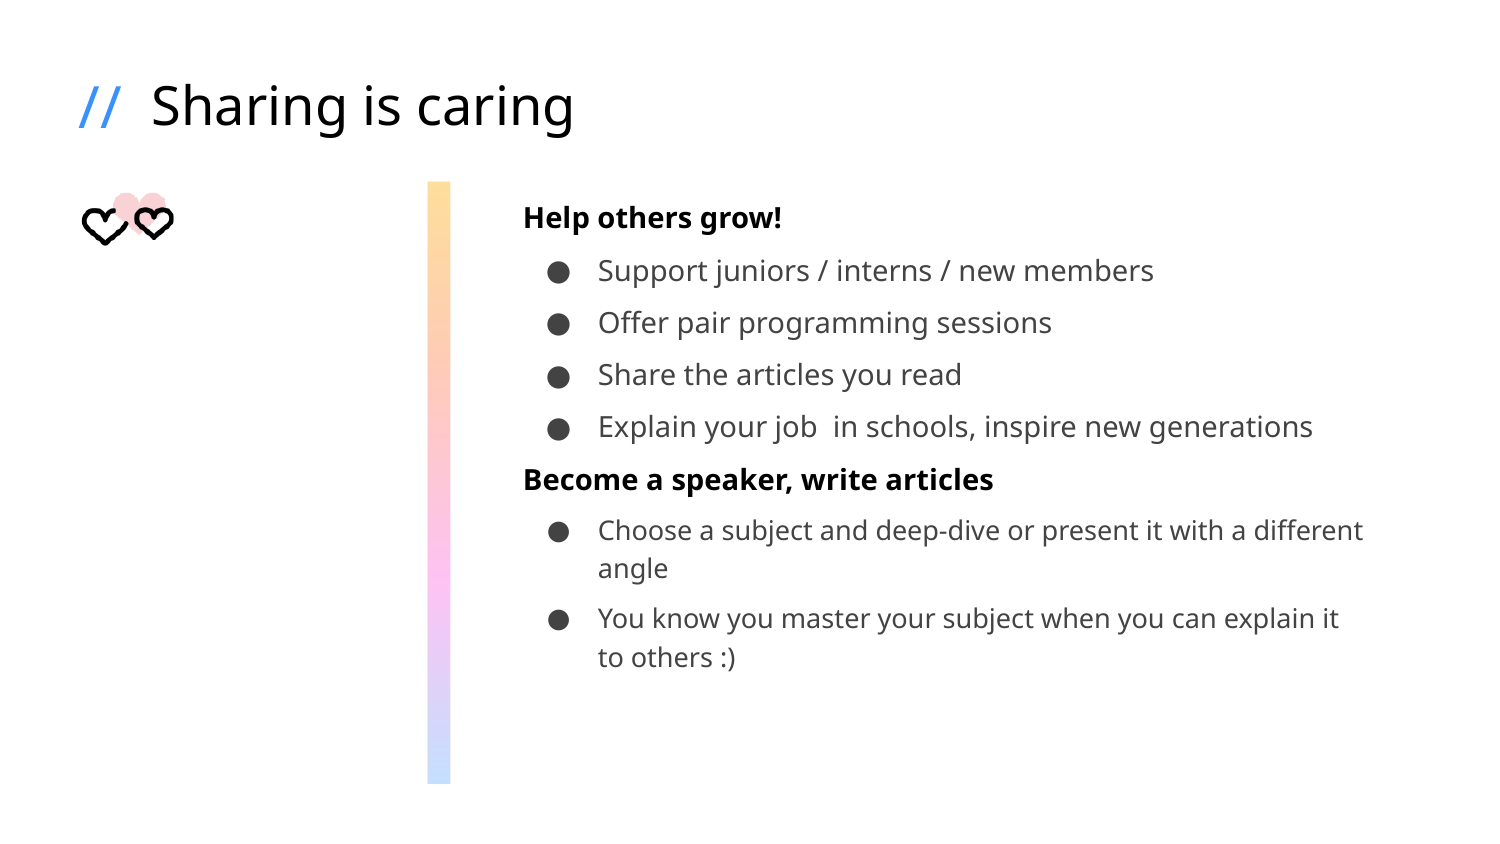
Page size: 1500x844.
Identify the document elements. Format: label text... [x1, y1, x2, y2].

picture [428, 182, 451, 784]
list Help others grow! Support juniors / interns / new members Offer pair programming sessions Share the articles you read Explain your job in schools, inspire new generations Become a speaker, write articles Choose a subject and deep-dive or present it with a different angle You know you master your subject when you can explain it to others :) [522, 192, 1413, 494]
picture [81, 192, 174, 246]
title Sharing is caring [151, 71, 1413, 156]
